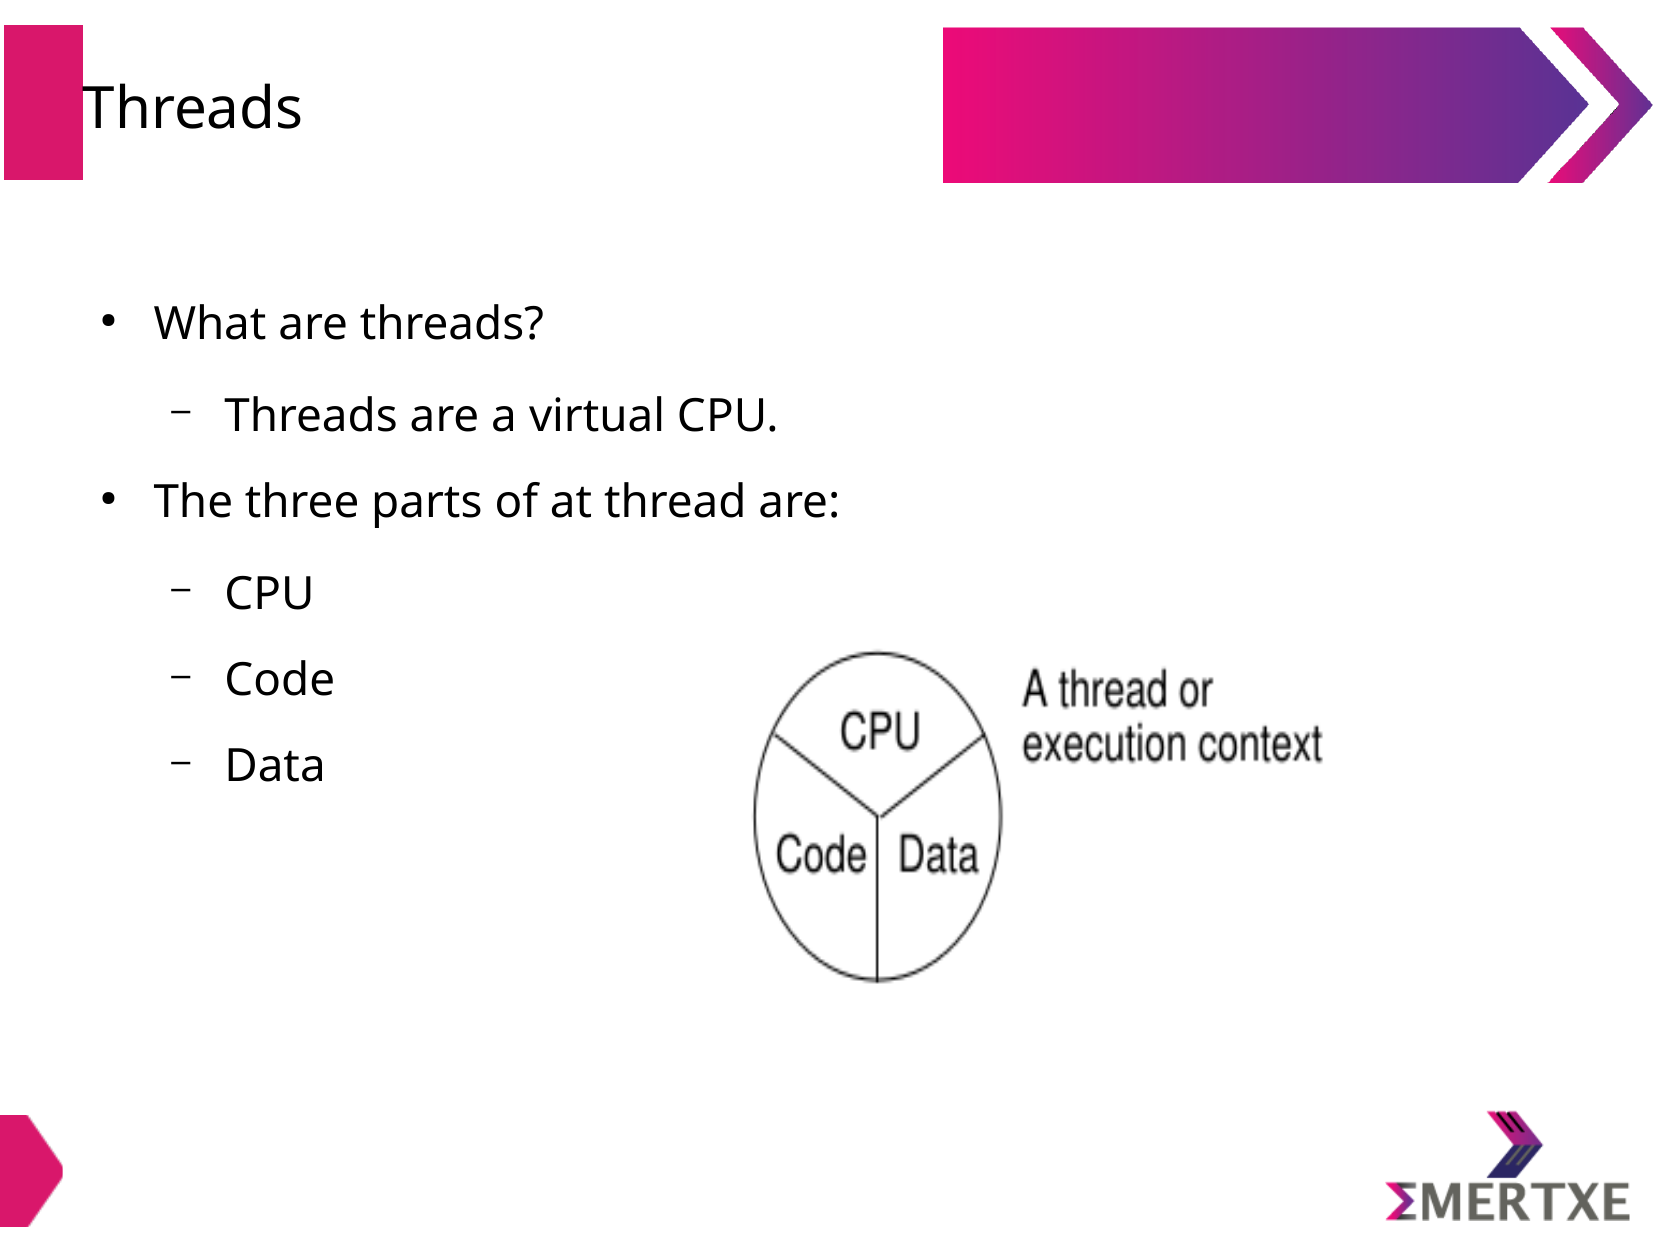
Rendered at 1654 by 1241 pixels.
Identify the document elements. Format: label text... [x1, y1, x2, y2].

title Threads [82, 2, 1571, 210]
list What are threads? Threads are a virtual CPU. The three parts of at thread are: CPU Code Data [82, 290, 1571, 1010]
picture [1385, 1107, 1631, 1221]
picture [705, 599, 1396, 1036]
picture [1571, 27, 1653, 183]
